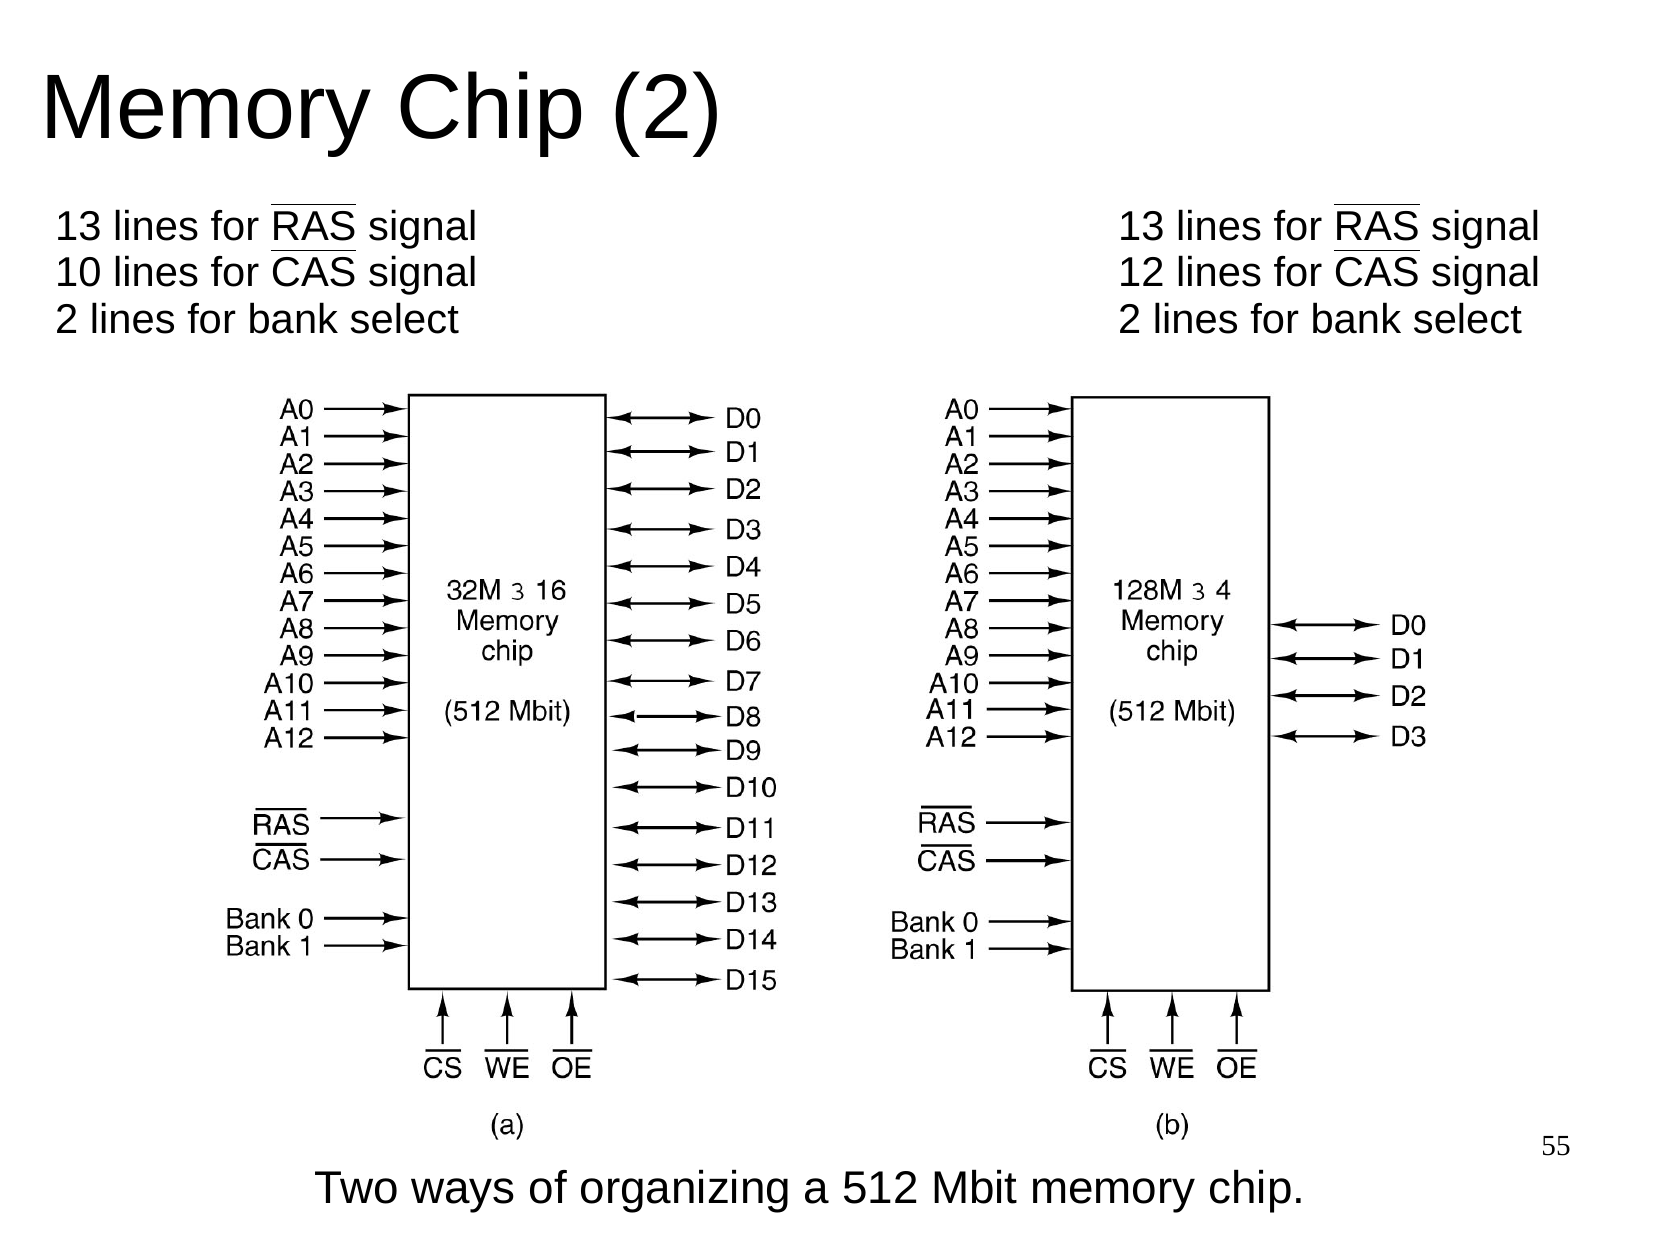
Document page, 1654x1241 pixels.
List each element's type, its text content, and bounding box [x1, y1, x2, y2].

text_box 13 lines for RAS signal 12 lines for CAS signal 2 lines for bank select [1103, 195, 1556, 351]
text_box Two ways of organizing a 512 Mbit memory chip. [300, 1155, 1471, 1241]
text_box 13 lines for RAS signal 10 lines for CAS signal 2 lines for bank select [40, 195, 493, 351]
picture [225, 392, 1426, 1141]
title Memory Chip (2) [40, 3, 781, 211]
